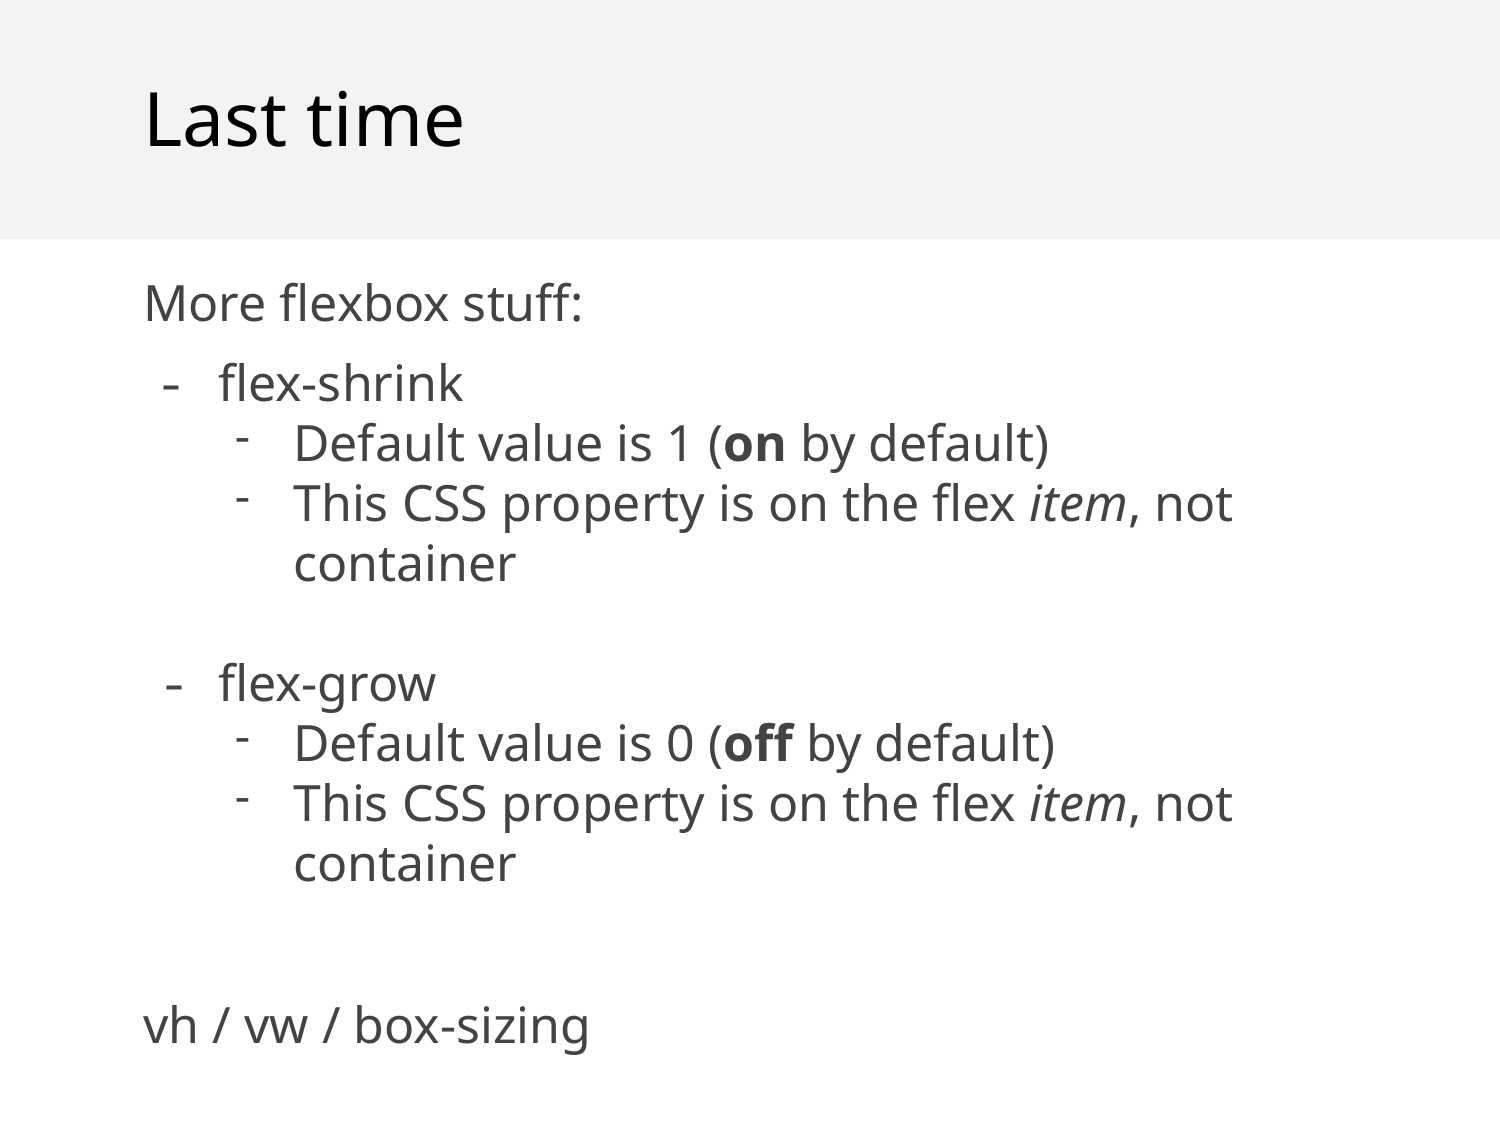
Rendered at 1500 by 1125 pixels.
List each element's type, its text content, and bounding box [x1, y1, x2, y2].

list More flexbox stuff: flex-shrink Default value is 1 (on by default) This CSS property is on the flex item, not container flex-grow Default value is 0 (off by default) This CSS property is on the flex item, not container vh / vw / box-sizing [128, 255, 1372, 1004]
title Last time [128, 56, 1372, 183]
